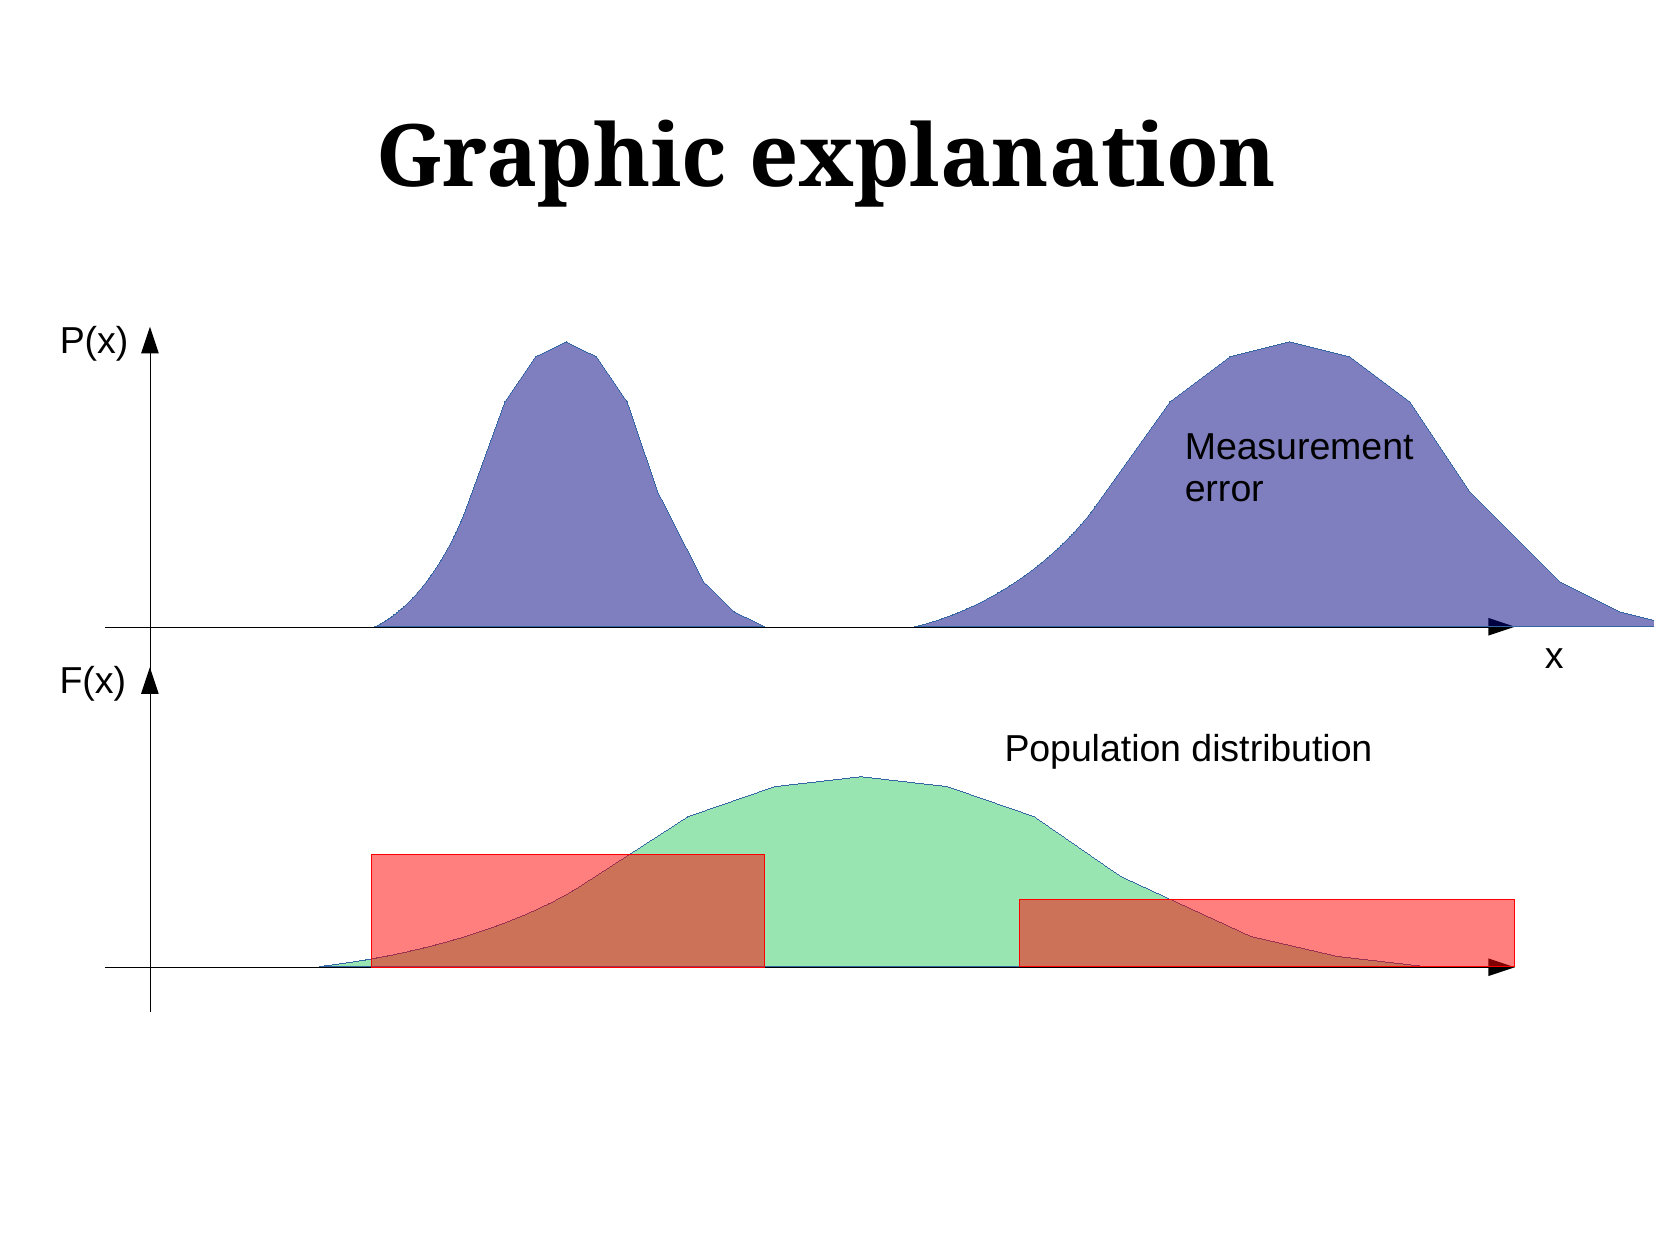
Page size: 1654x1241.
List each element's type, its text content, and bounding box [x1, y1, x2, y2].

text_box [319, 776, 1515, 968]
text_box P(x) [44, 311, 195, 369]
text_box Measurement error [1169, 418, 1485, 518]
text_box x [1529, 627, 1654, 684]
text_box Population distribution [989, 719, 1485, 777]
title Graphic explanation [82, 49, 1571, 257]
text_box F(x) [44, 652, 195, 710]
text_box [374, 341, 765, 627]
text_box [914, 341, 1654, 627]
